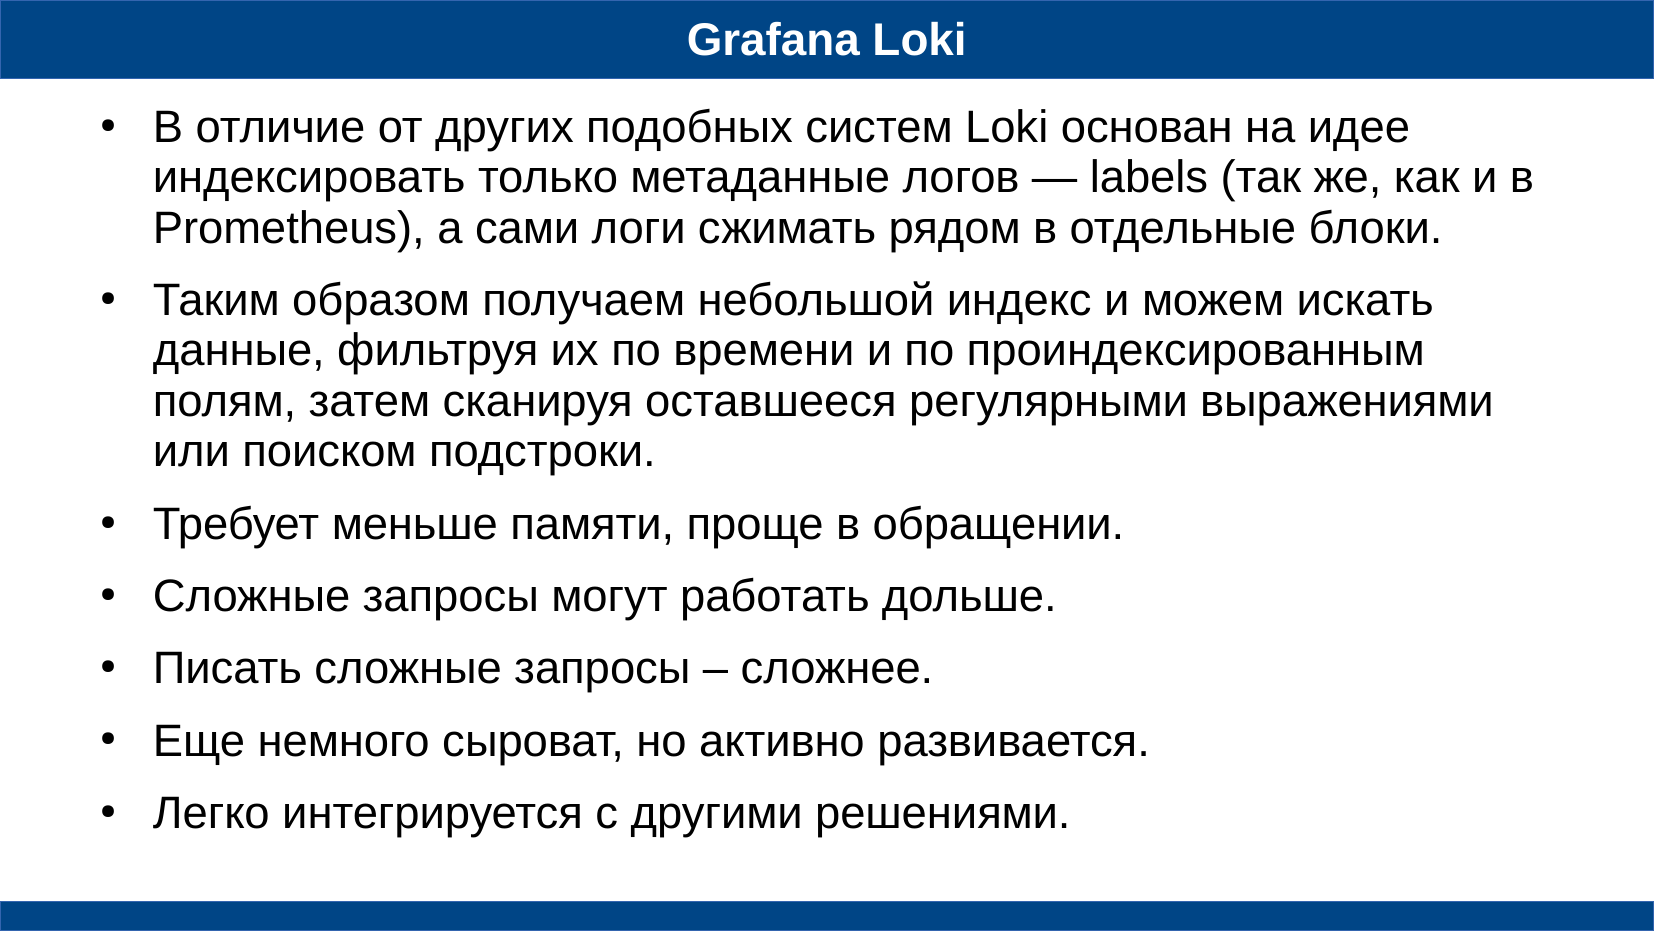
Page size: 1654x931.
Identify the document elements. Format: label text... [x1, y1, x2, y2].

list В отличие от других подобных систем Loki основан на идее индексировать только метаданные логов — labels (так же, как и в Prometheus), a сами логи сжимать рядом в отдельные блоки. Таким образом получаем небольшой индекс и можем искать данные, фильтруя их по времени и по проиндексированным полям, затем сканируя оставшееся регулярными выражениями или поиском подстроки. Требует меньше памяти, проще в обращении. Сложные запросы могут работать дольше. Писать сложные запросы – сложнее. Еще немного сыроват, но активно развивается. Легко интегрируется с другими решениями. [82, 101, 1571, 841]
title Grafana Loki [0, 0, 1654, 79]
